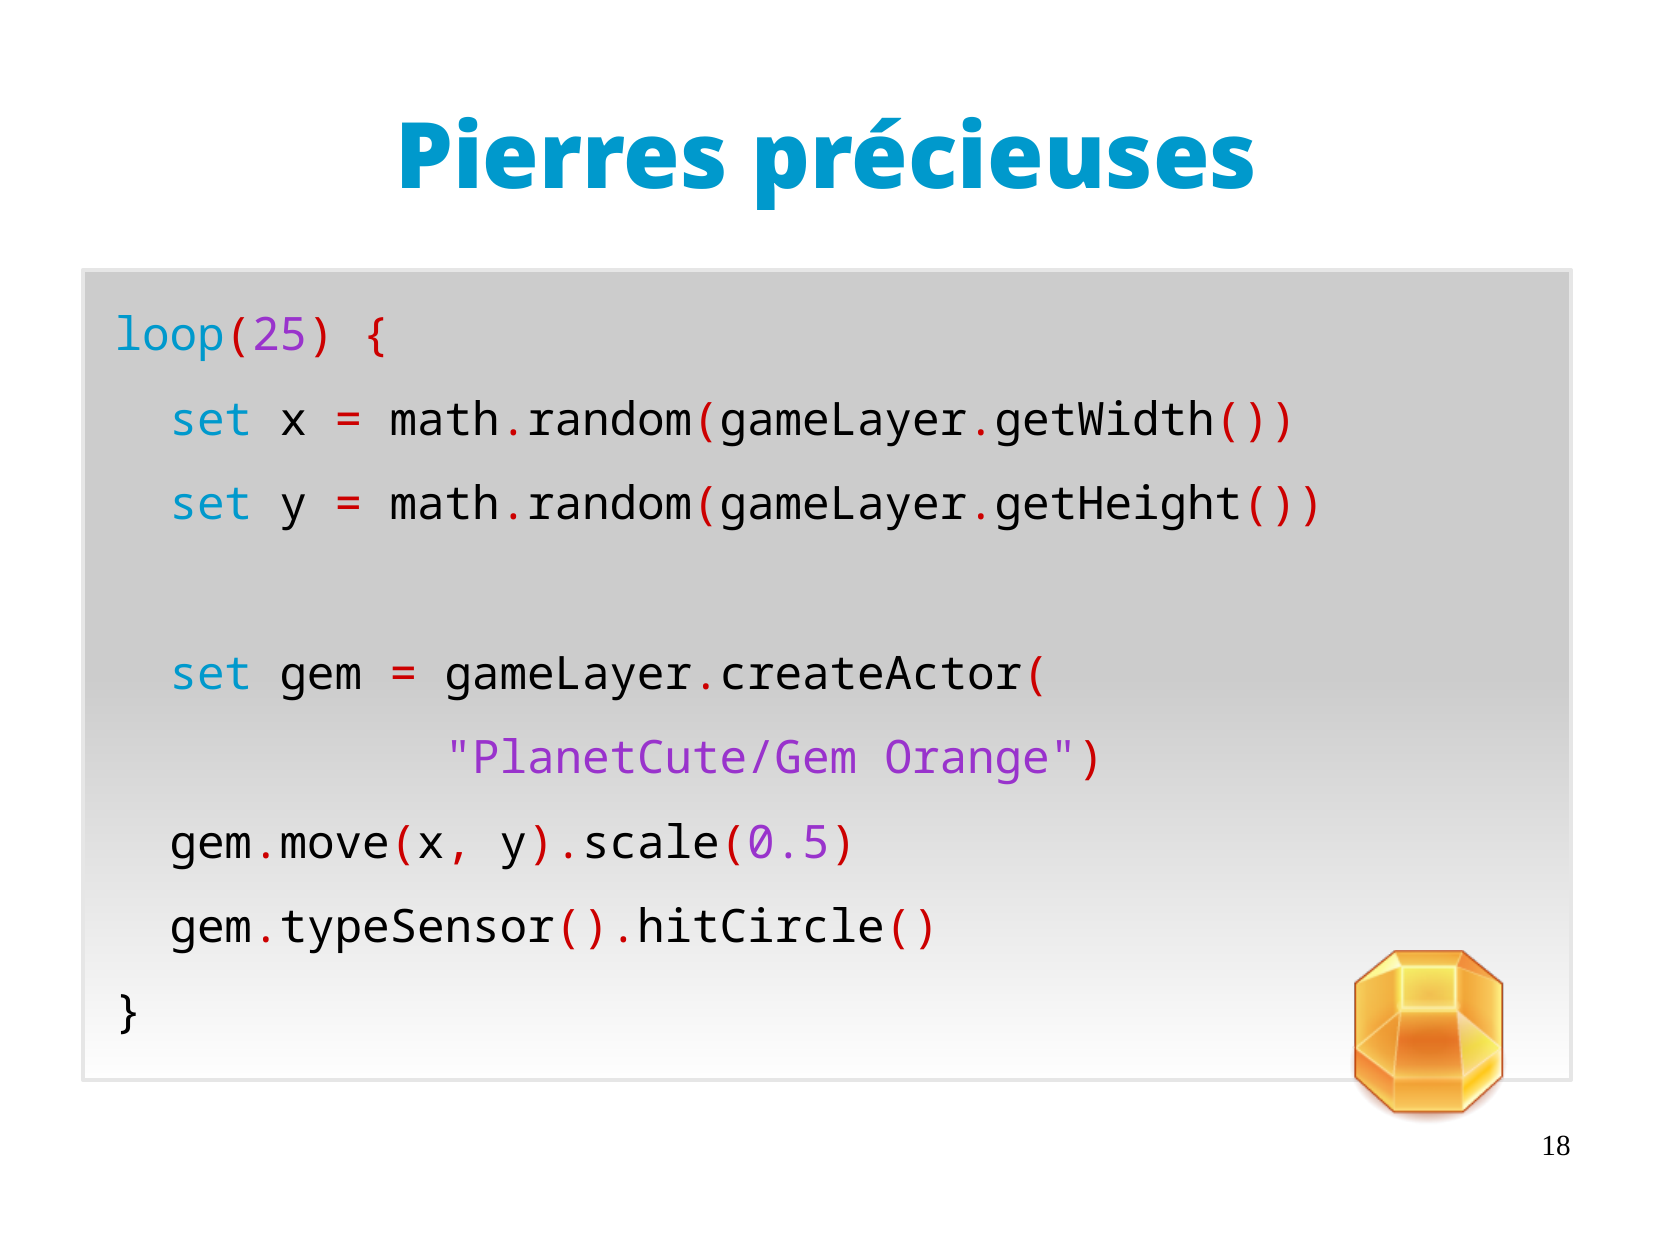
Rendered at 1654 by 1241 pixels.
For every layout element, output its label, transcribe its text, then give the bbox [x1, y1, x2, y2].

list loop(25) { set x = math.random(gameLayer.getWidth()) set y = math.random(gameLayer.getHeight()) set gem = gameLayer.createActor( "PlanetCute/Gem Orange") gem.move(x, y).scale(0.5) gem.typeSensor().hitCircle() } [82, 270, 1571, 1081]
title Pierres précieuses [82, 49, 1571, 257]
picture [1350, 950, 1508, 1126]
